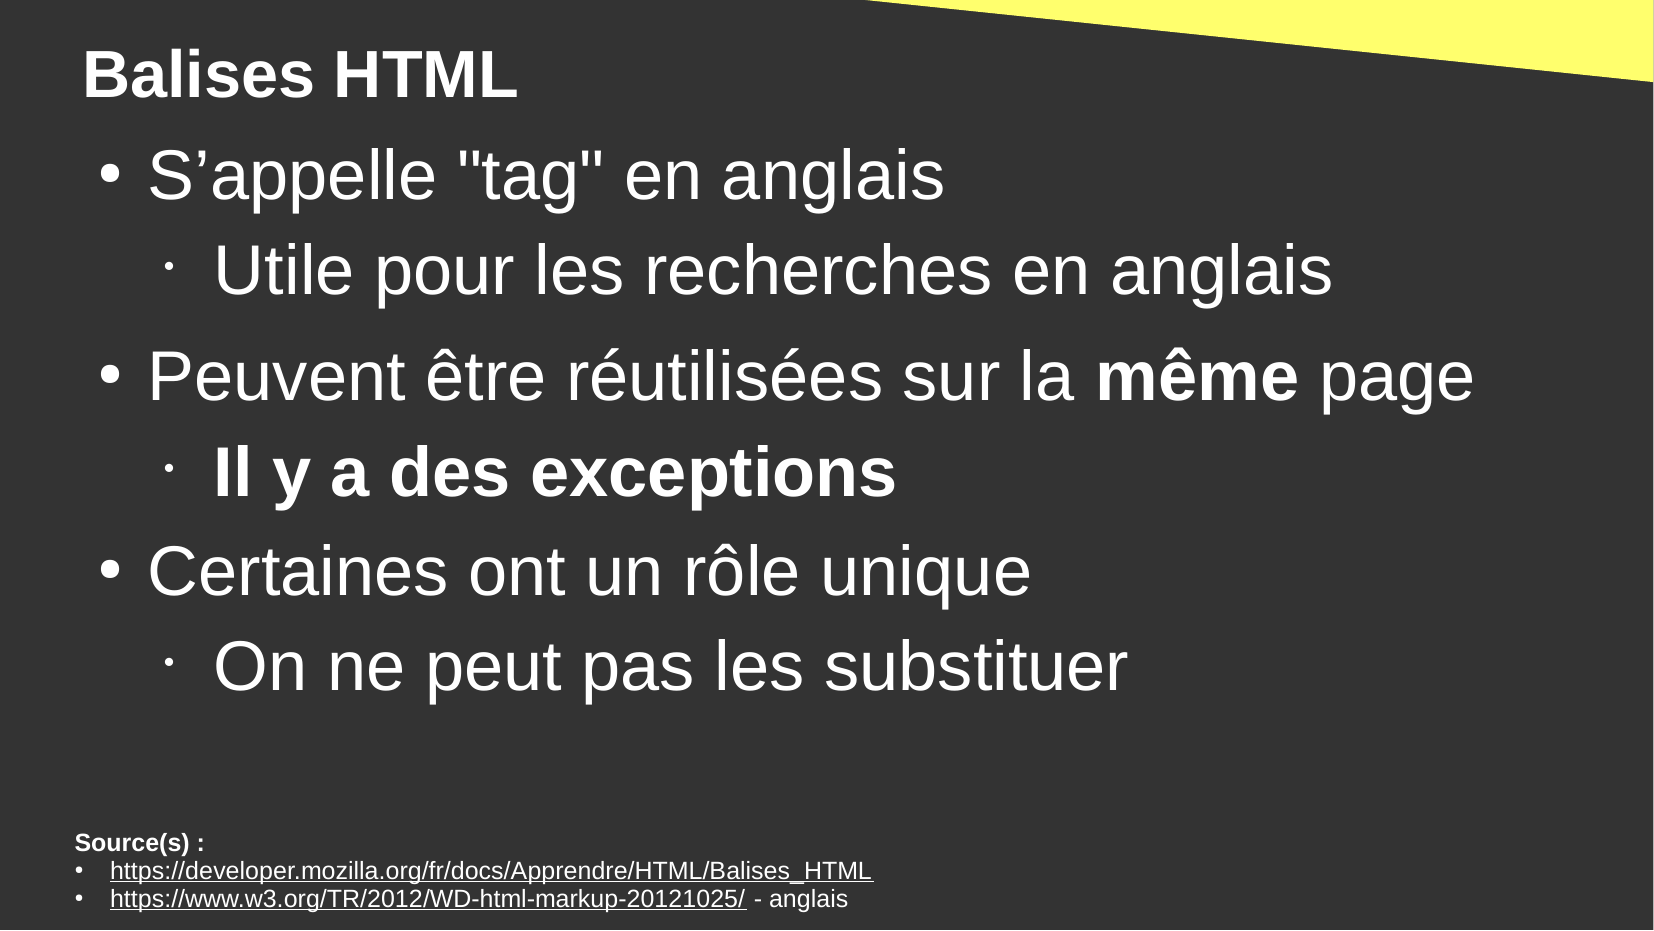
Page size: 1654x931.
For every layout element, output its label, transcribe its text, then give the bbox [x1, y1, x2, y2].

text_box [865, 0, 1654, 83]
text_box Source(s) : https://developer.mozilla.org/fr/docs/Apprendre/HTML/Balises_HTML https://www.w3.org/TR/2012/WD-html-markup-20121025/ - anglais [59, 821, 1545, 921]
list S’appelle "tag" en anglais Utile pour les recherches en anglais Peuvent être réutilisées sur la même page Il y a des exceptions Certaines ont un rôle unique On ne peut pas les substituer [80, 135, 1620, 709]
title Balises HTML [82, 36, 1571, 114]
